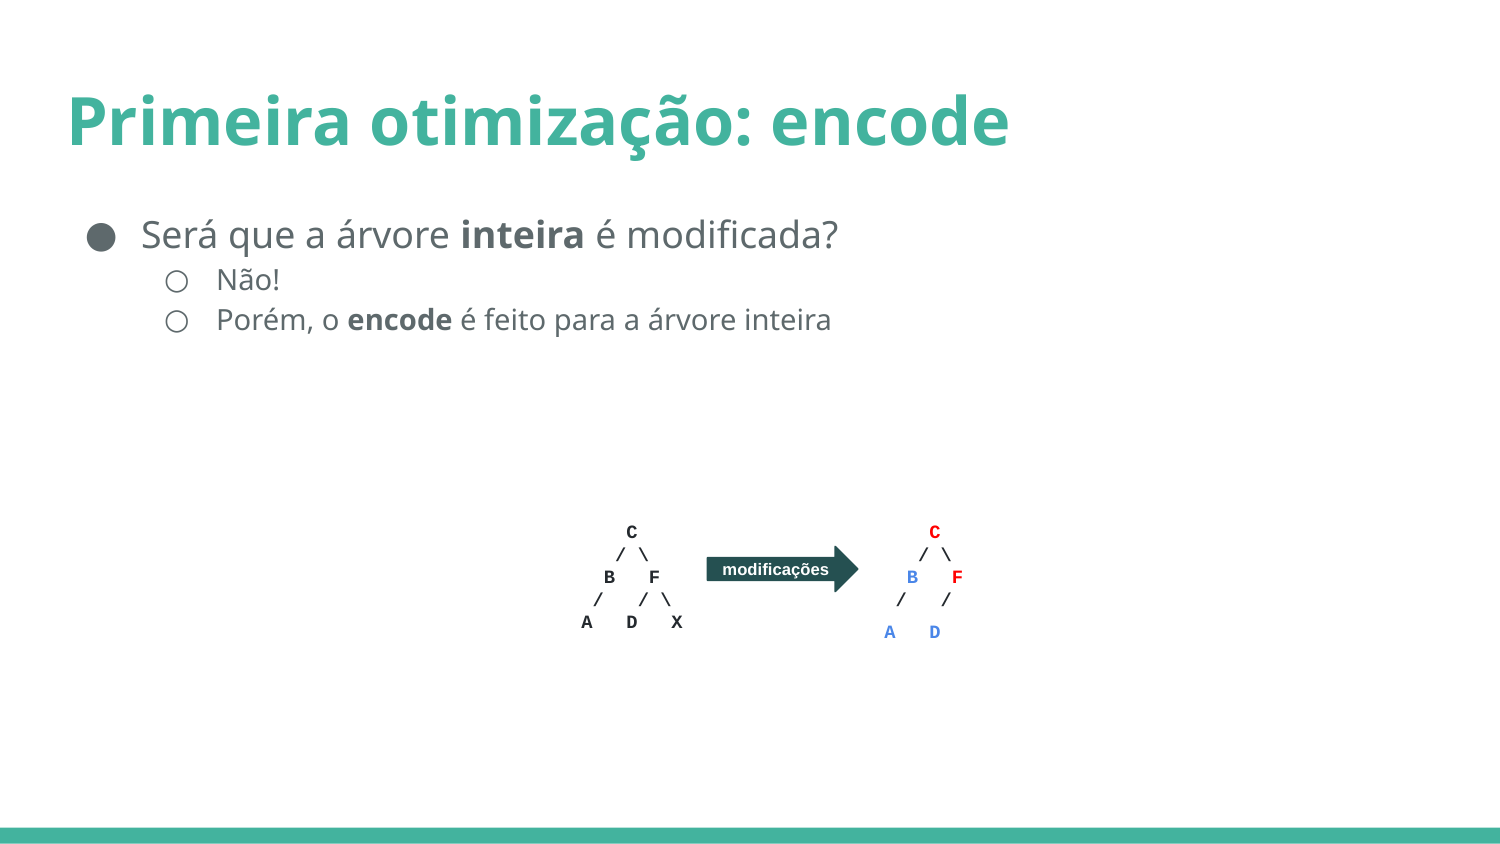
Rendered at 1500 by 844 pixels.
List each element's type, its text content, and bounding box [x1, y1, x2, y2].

list Será que a árvore inteira é modificada? Não! Porém, o encode é feito para a árvore inteira [51, 189, 1449, 461]
text_box C / \ B F / / A D [869, 505, 1020, 658]
text_box modificações [707, 546, 858, 592]
title Primeira otimização: encode [51, 64, 1449, 167]
text_box C / \ B F / / \ A D X [566, 505, 713, 658]
